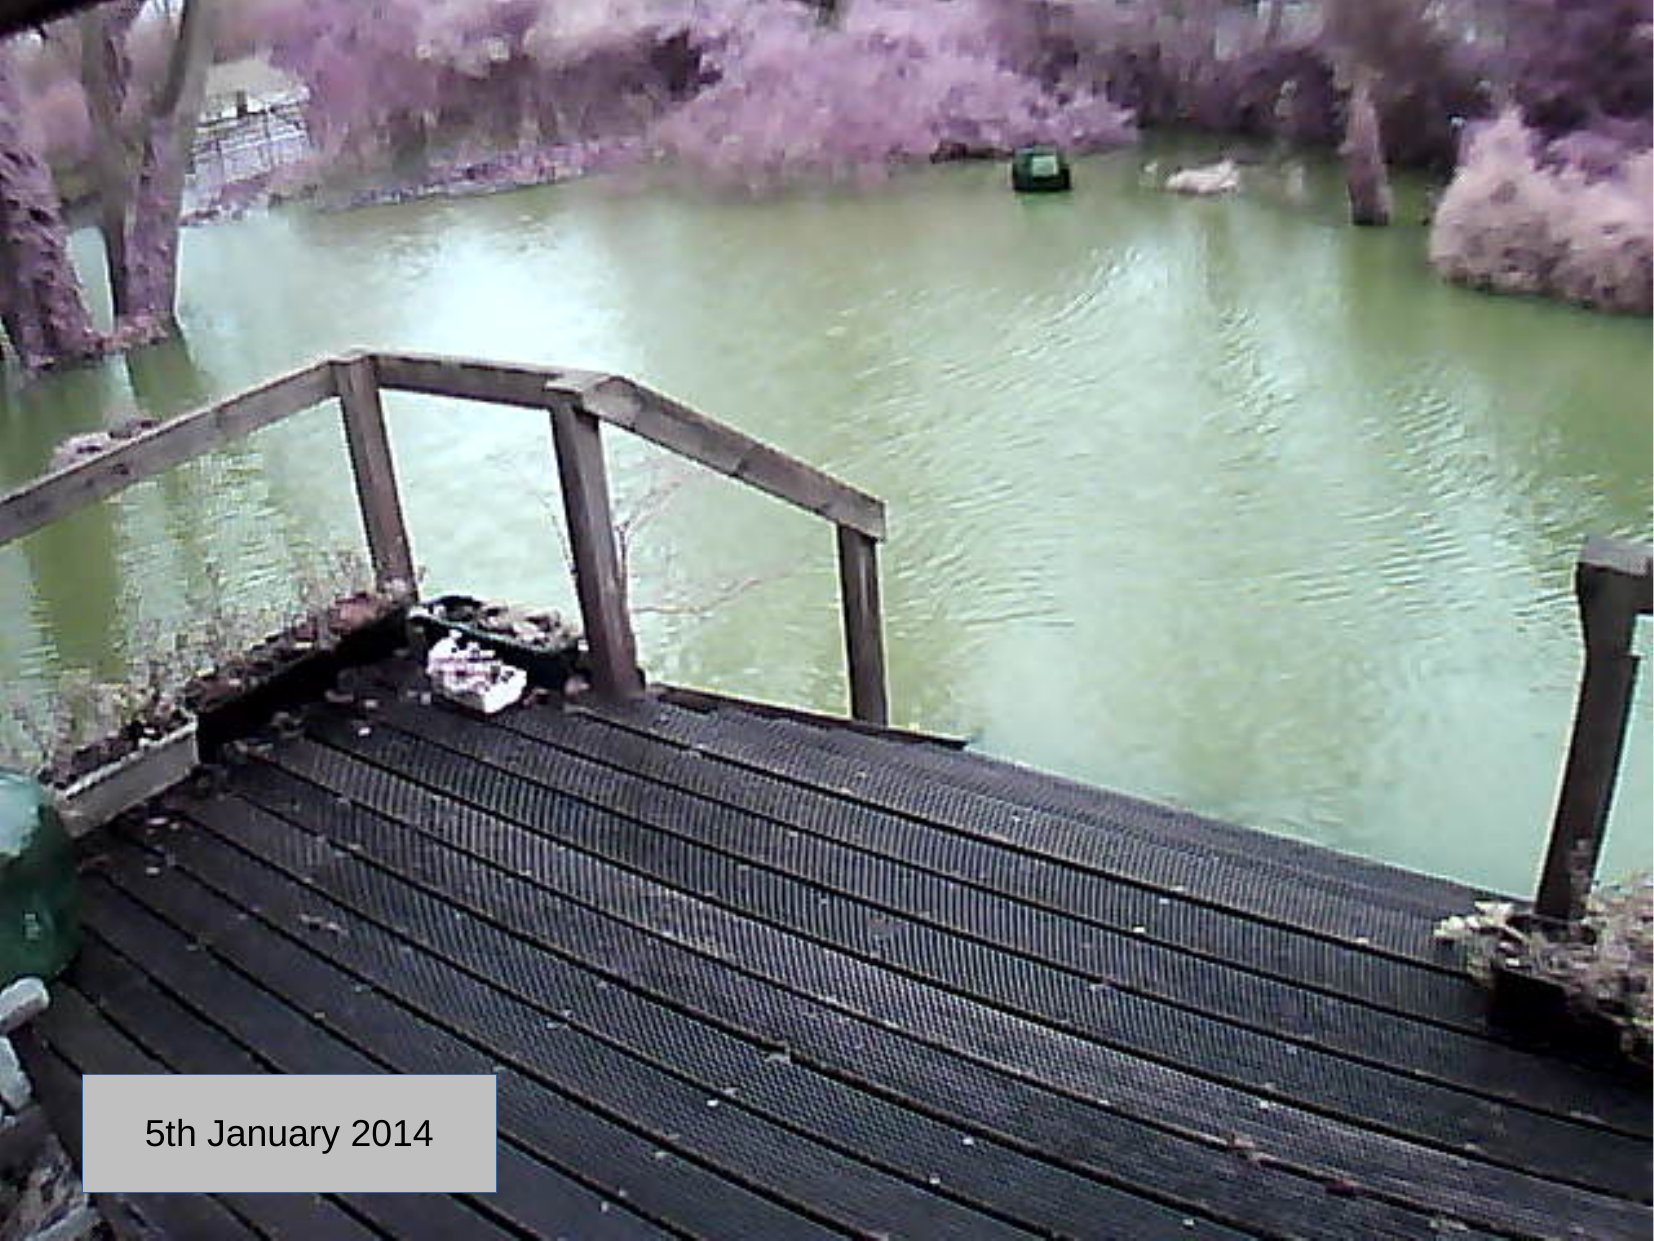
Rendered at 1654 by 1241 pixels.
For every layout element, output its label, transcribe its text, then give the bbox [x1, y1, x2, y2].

text_box 5th January 2014 [82, 1074, 497, 1193]
picture [0, 0, 1654, 1241]
